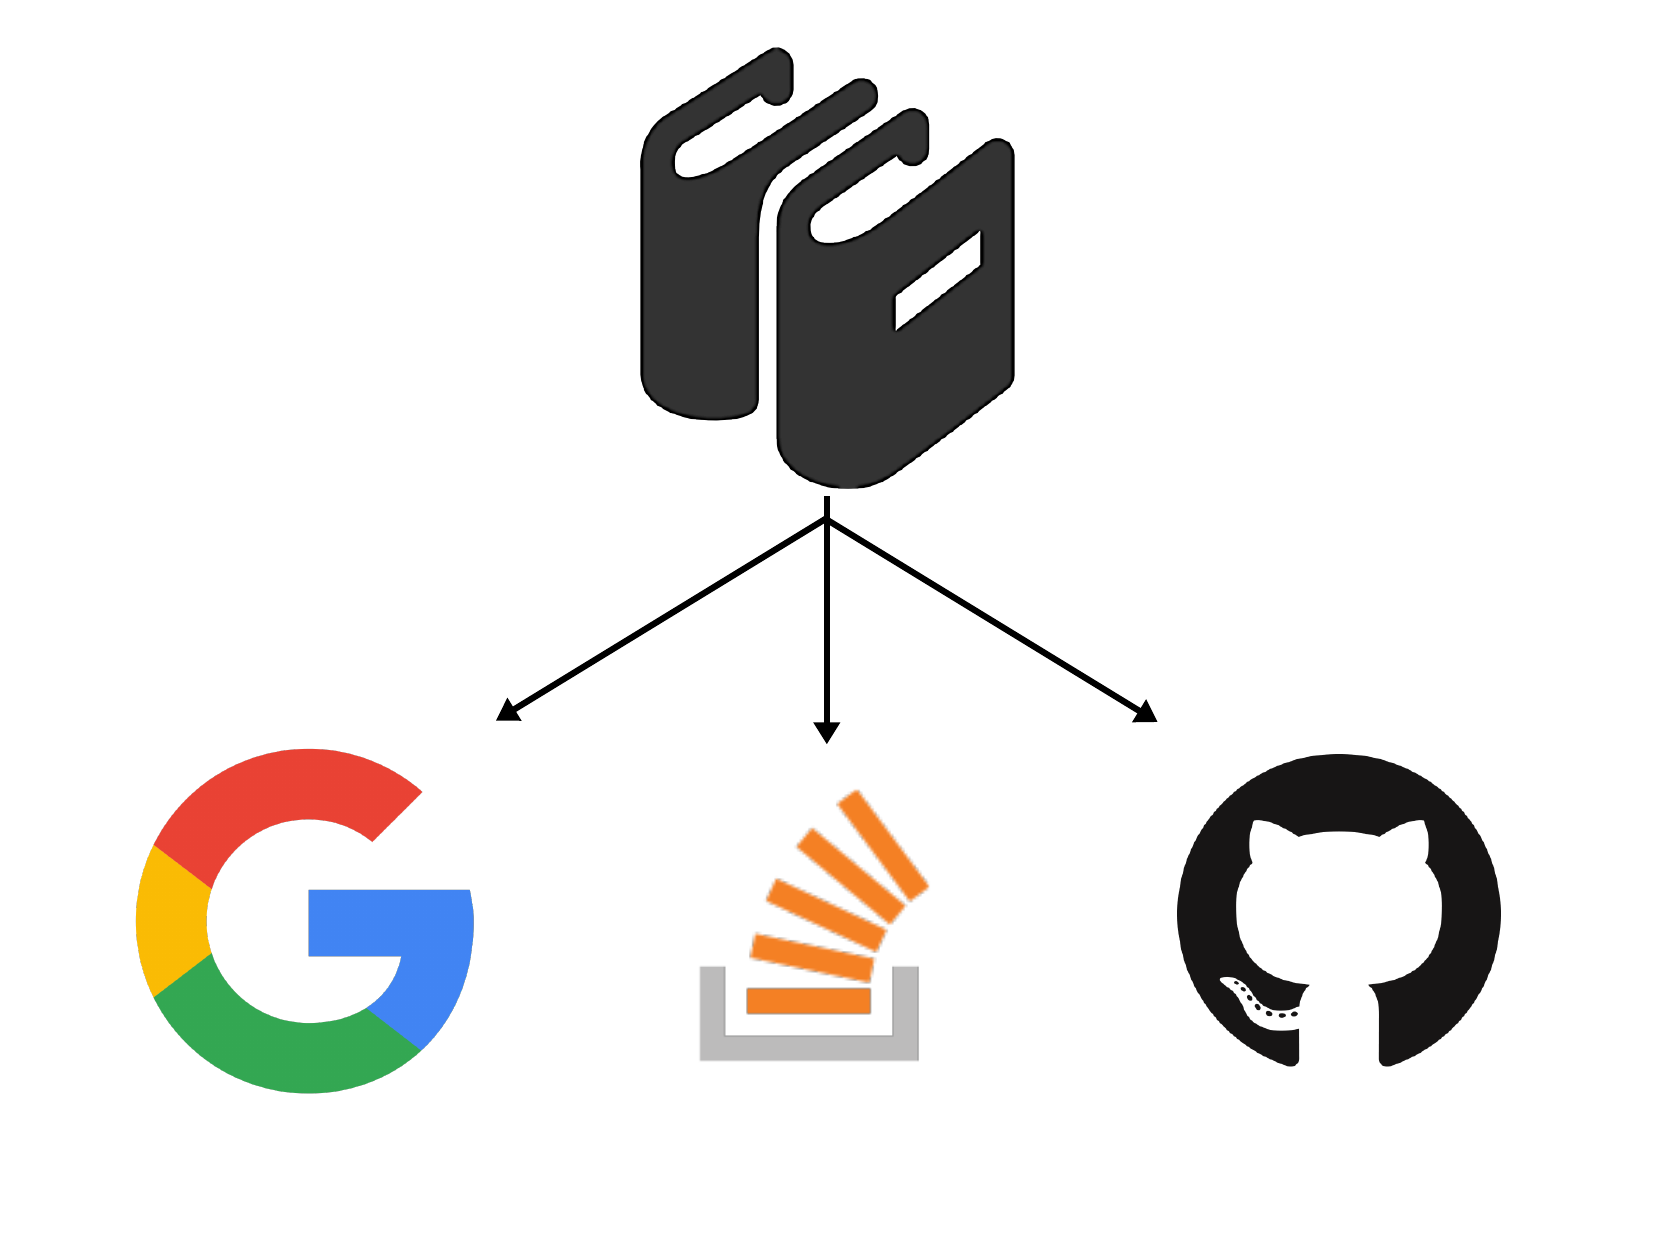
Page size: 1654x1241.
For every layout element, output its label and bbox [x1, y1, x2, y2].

picture [605, 709, 1048, 1152]
picture [606, 47, 1048, 489]
picture [1124, 696, 1554, 1126]
picture [120, 733, 497, 1109]
